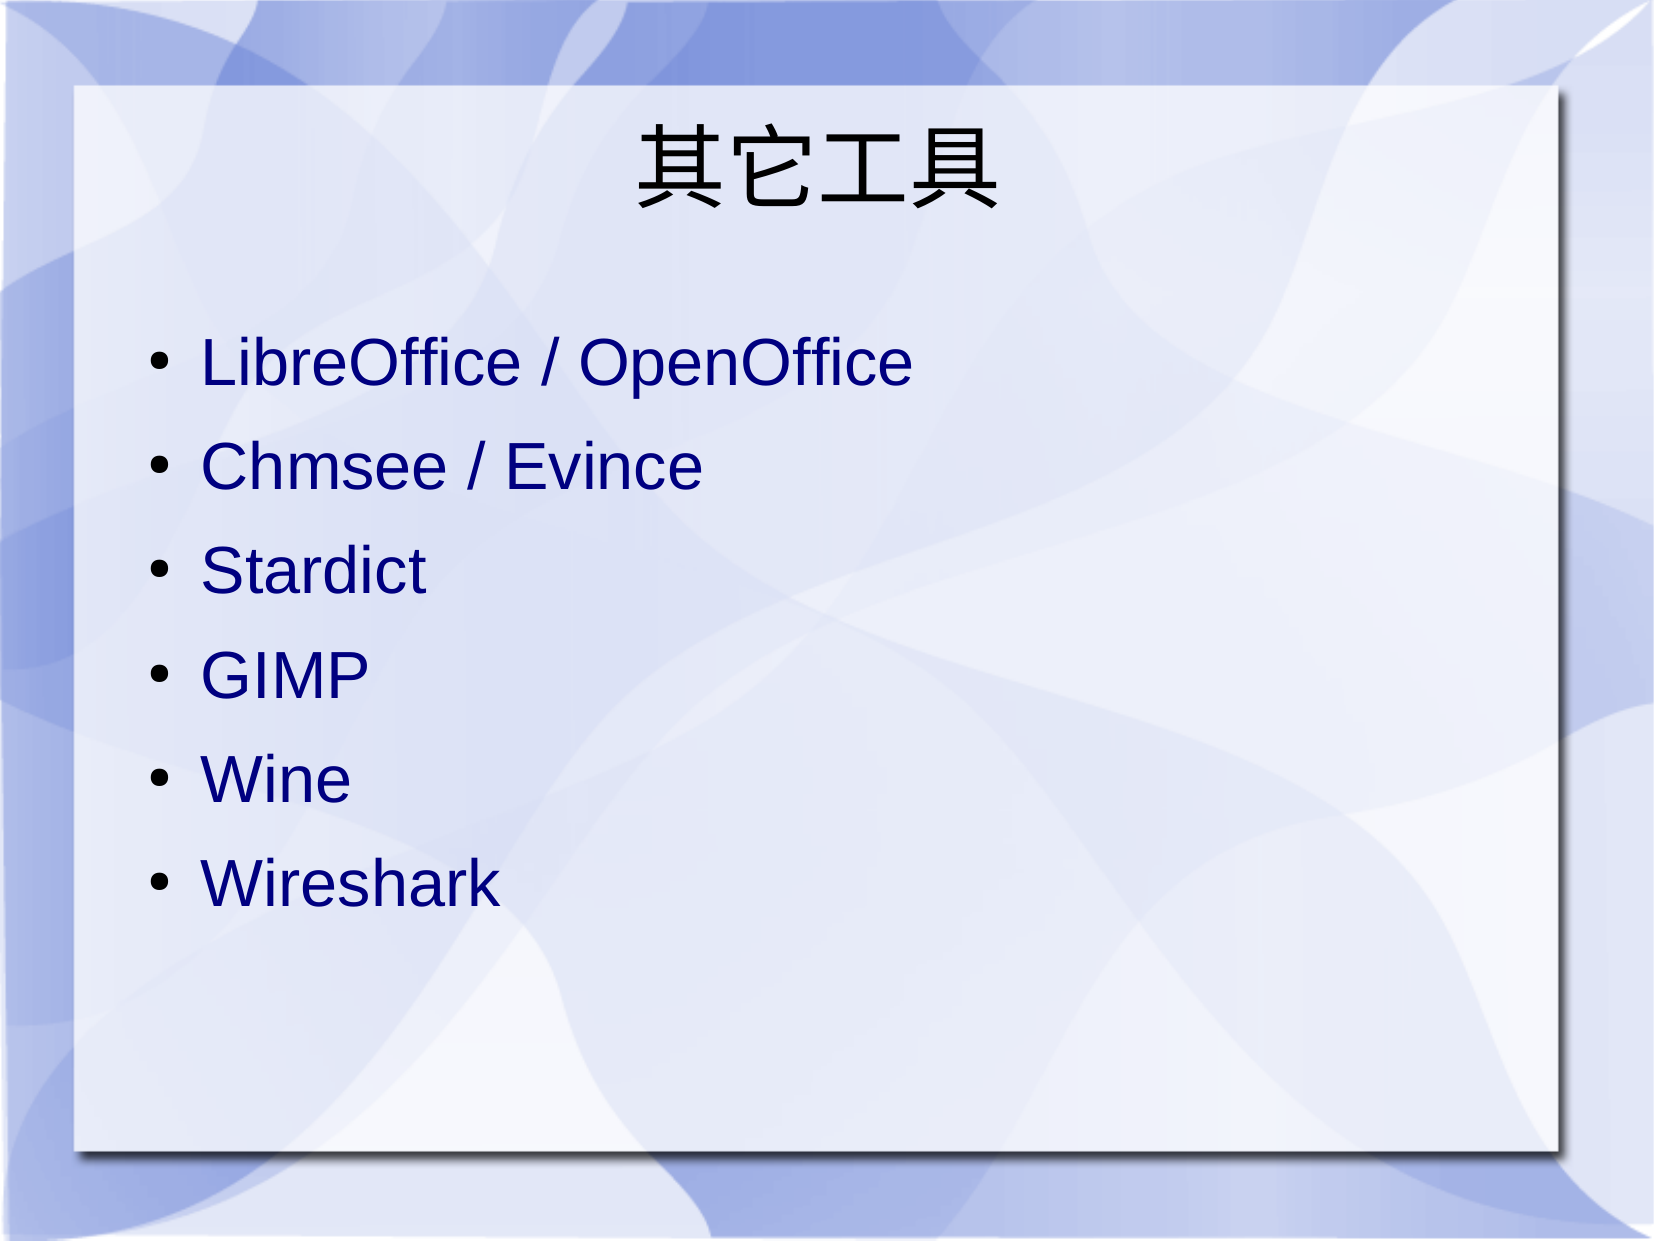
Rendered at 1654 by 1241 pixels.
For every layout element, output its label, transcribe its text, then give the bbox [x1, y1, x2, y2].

list LibreOffice / OpenOffice Chmsee / Evince Stardict GIMP Wine Wireshark [129, 324, 1501, 1051]
title 其它工具 [82, 98, 1554, 226]
picture [0, 0, 1654, 1241]
